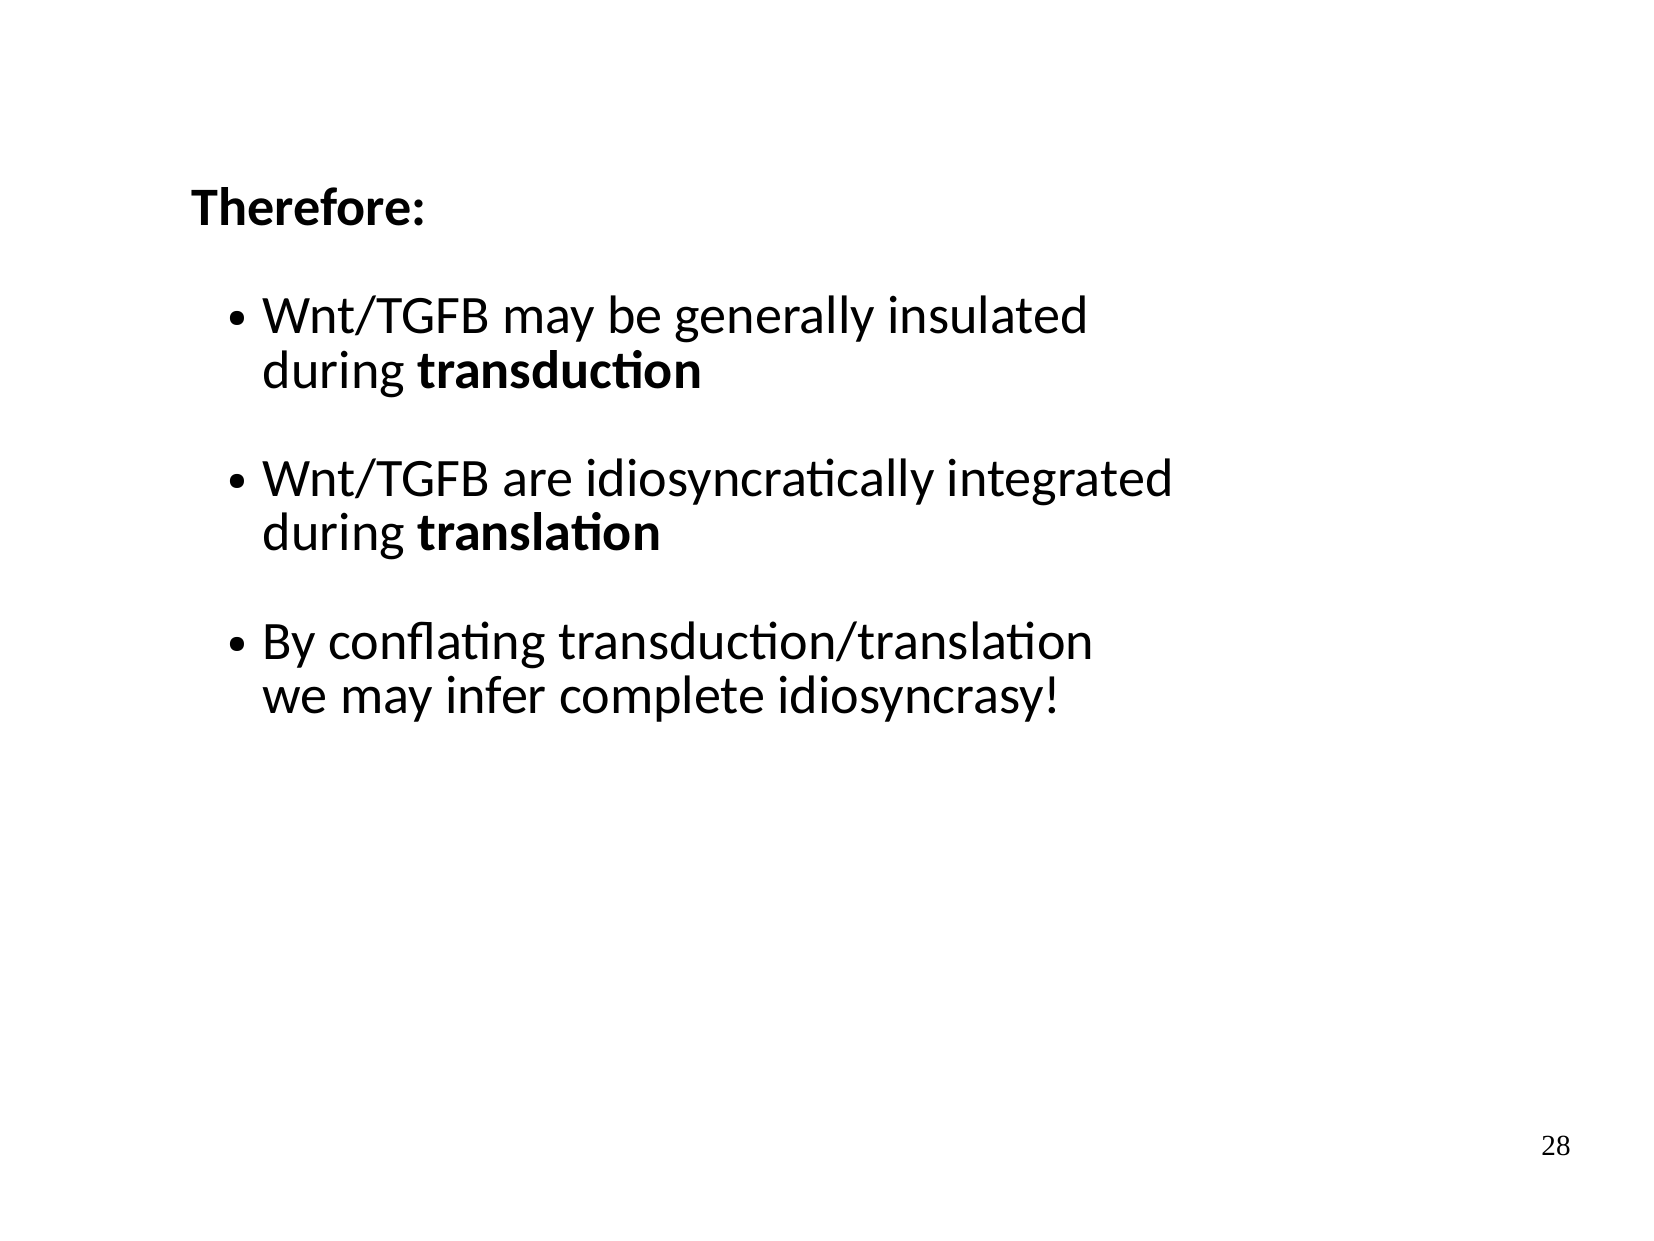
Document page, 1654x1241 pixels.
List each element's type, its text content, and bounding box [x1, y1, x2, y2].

text_box Therefore: Wnt/TGFB may be generally insulated during transduction Wnt/TGFB are idiosyncratically integrated during translation By conflating transduction/translation we may infer complete idiosyncrasy! [177, 177, 1654, 855]
